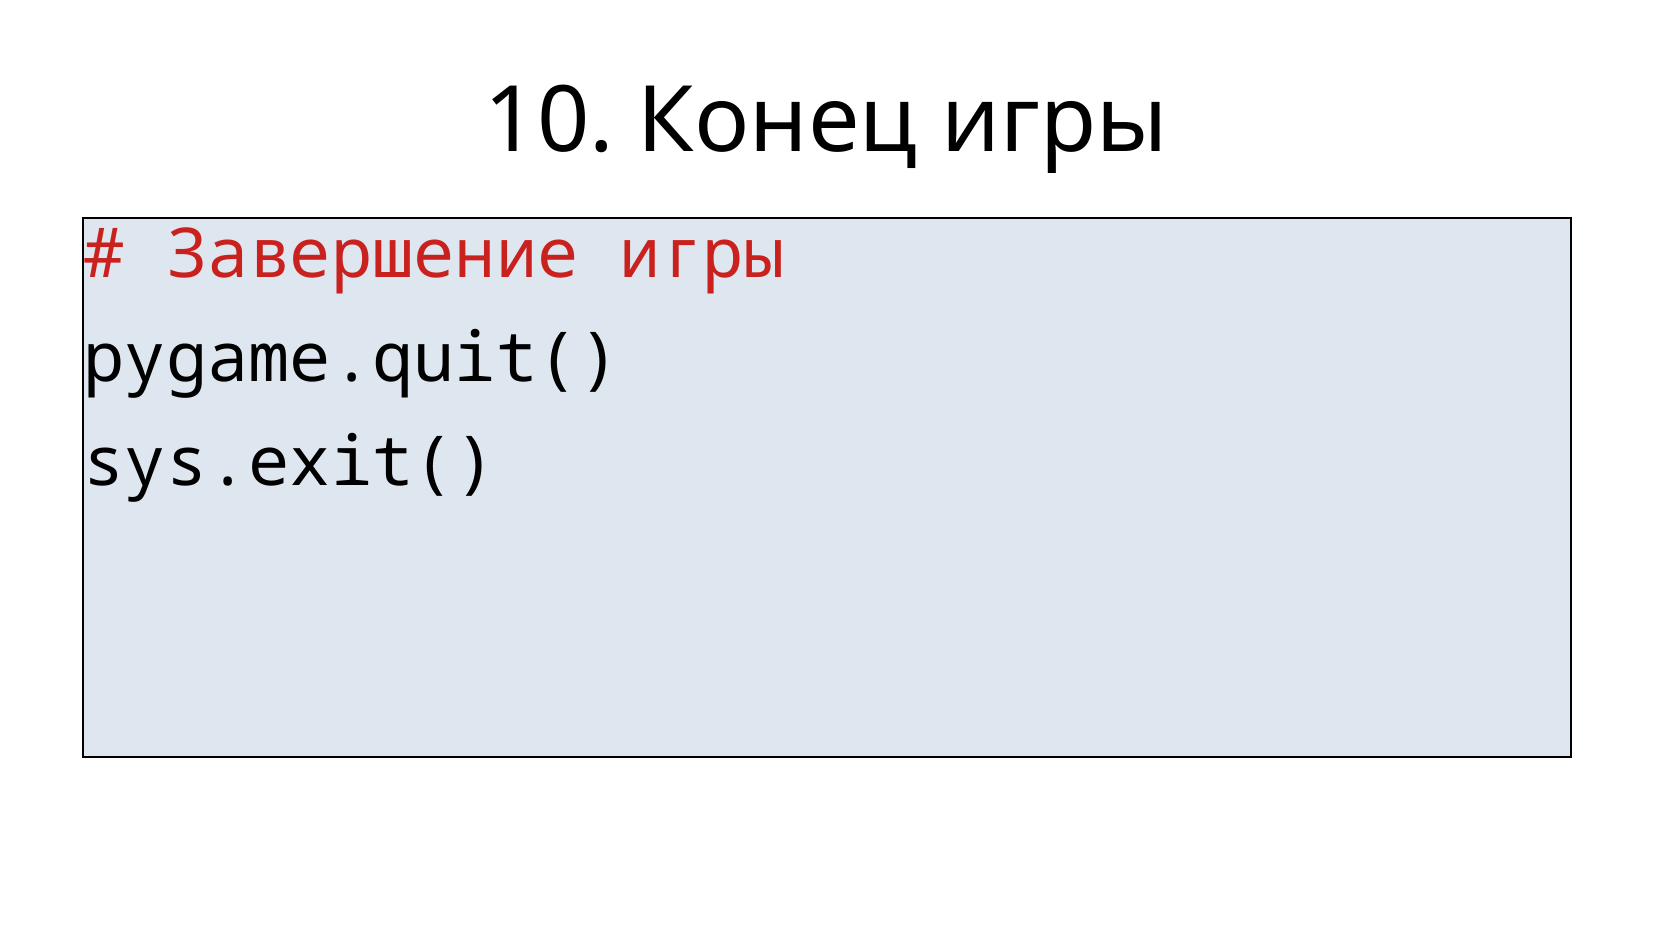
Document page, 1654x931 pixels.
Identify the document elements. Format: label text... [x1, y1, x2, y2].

list # Завершение игры pygame.quit() sys.exit() [82, 217, 1571, 757]
title 10. Конец игры [82, 37, 1571, 193]
